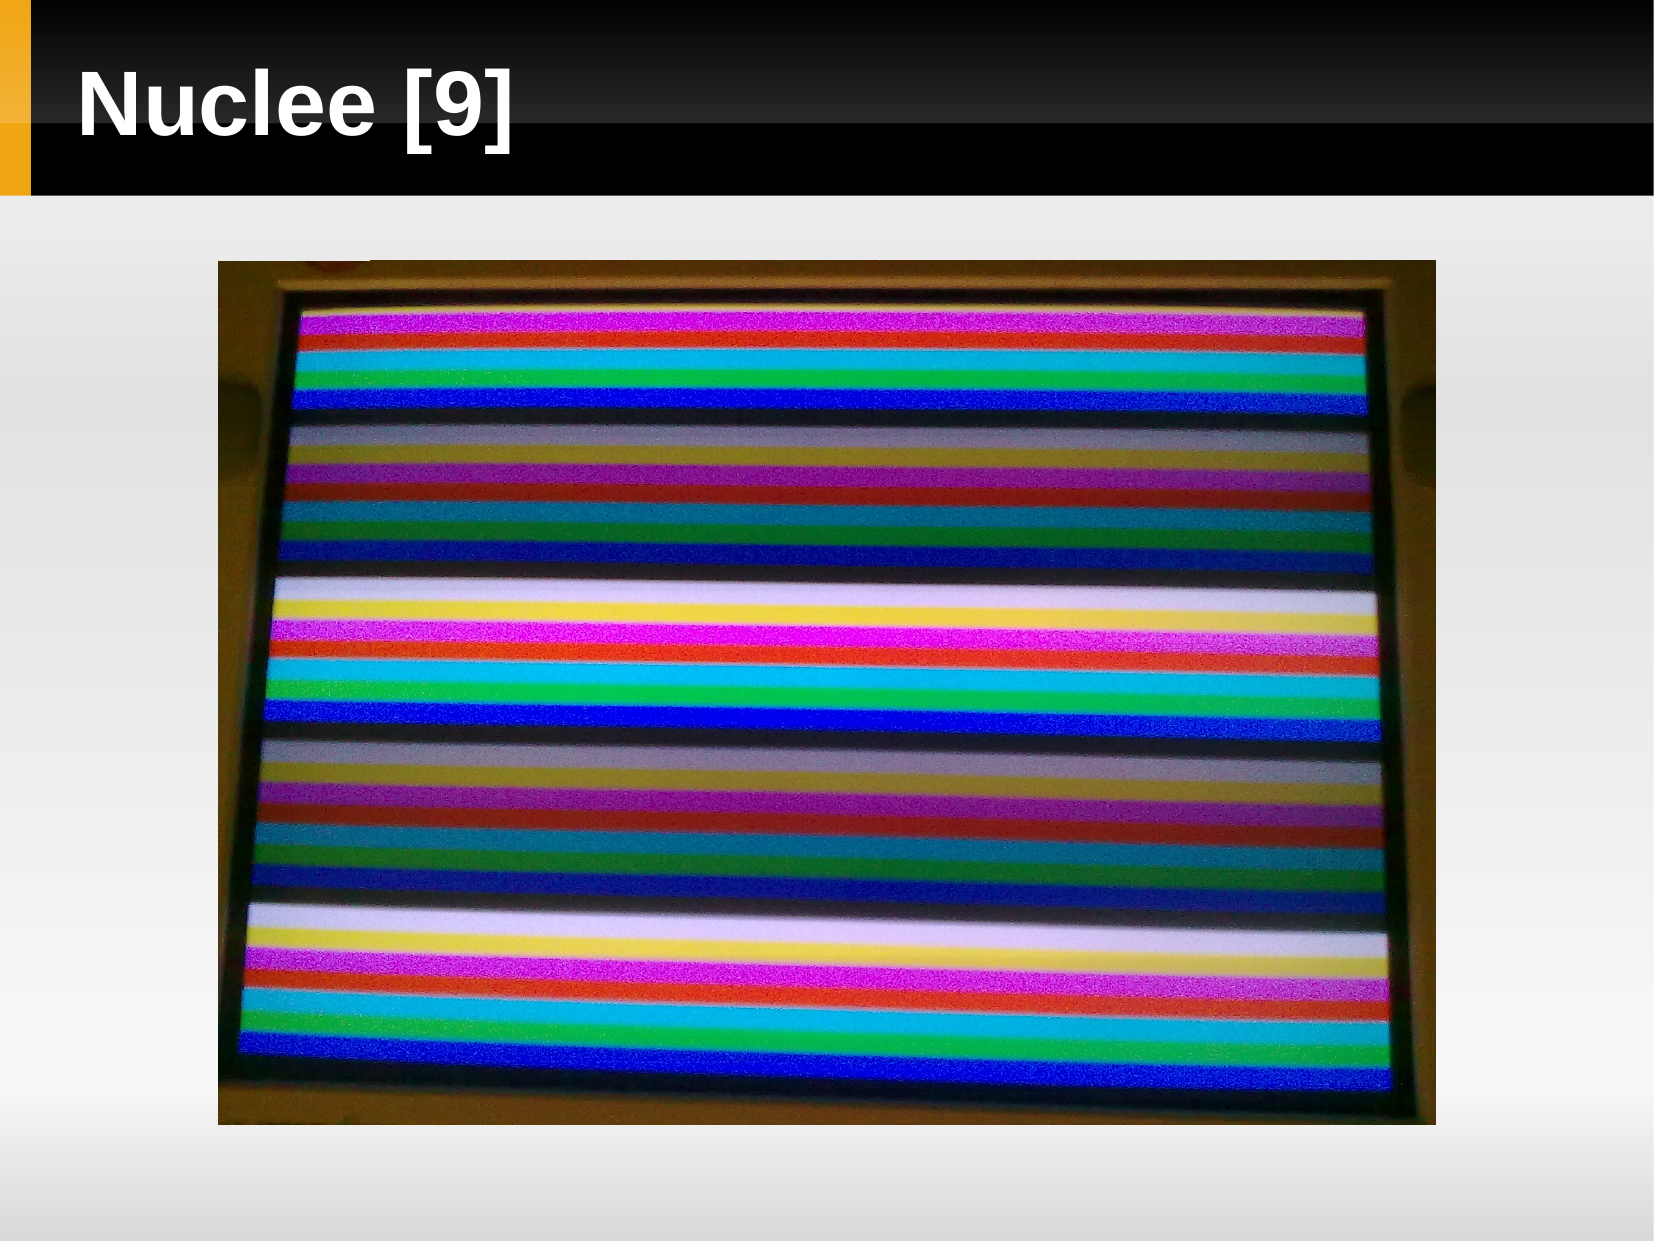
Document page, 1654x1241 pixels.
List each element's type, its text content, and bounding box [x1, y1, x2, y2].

title Nuclee [9] [76, 0, 1565, 208]
picture [0, 0, 1654, 1241]
